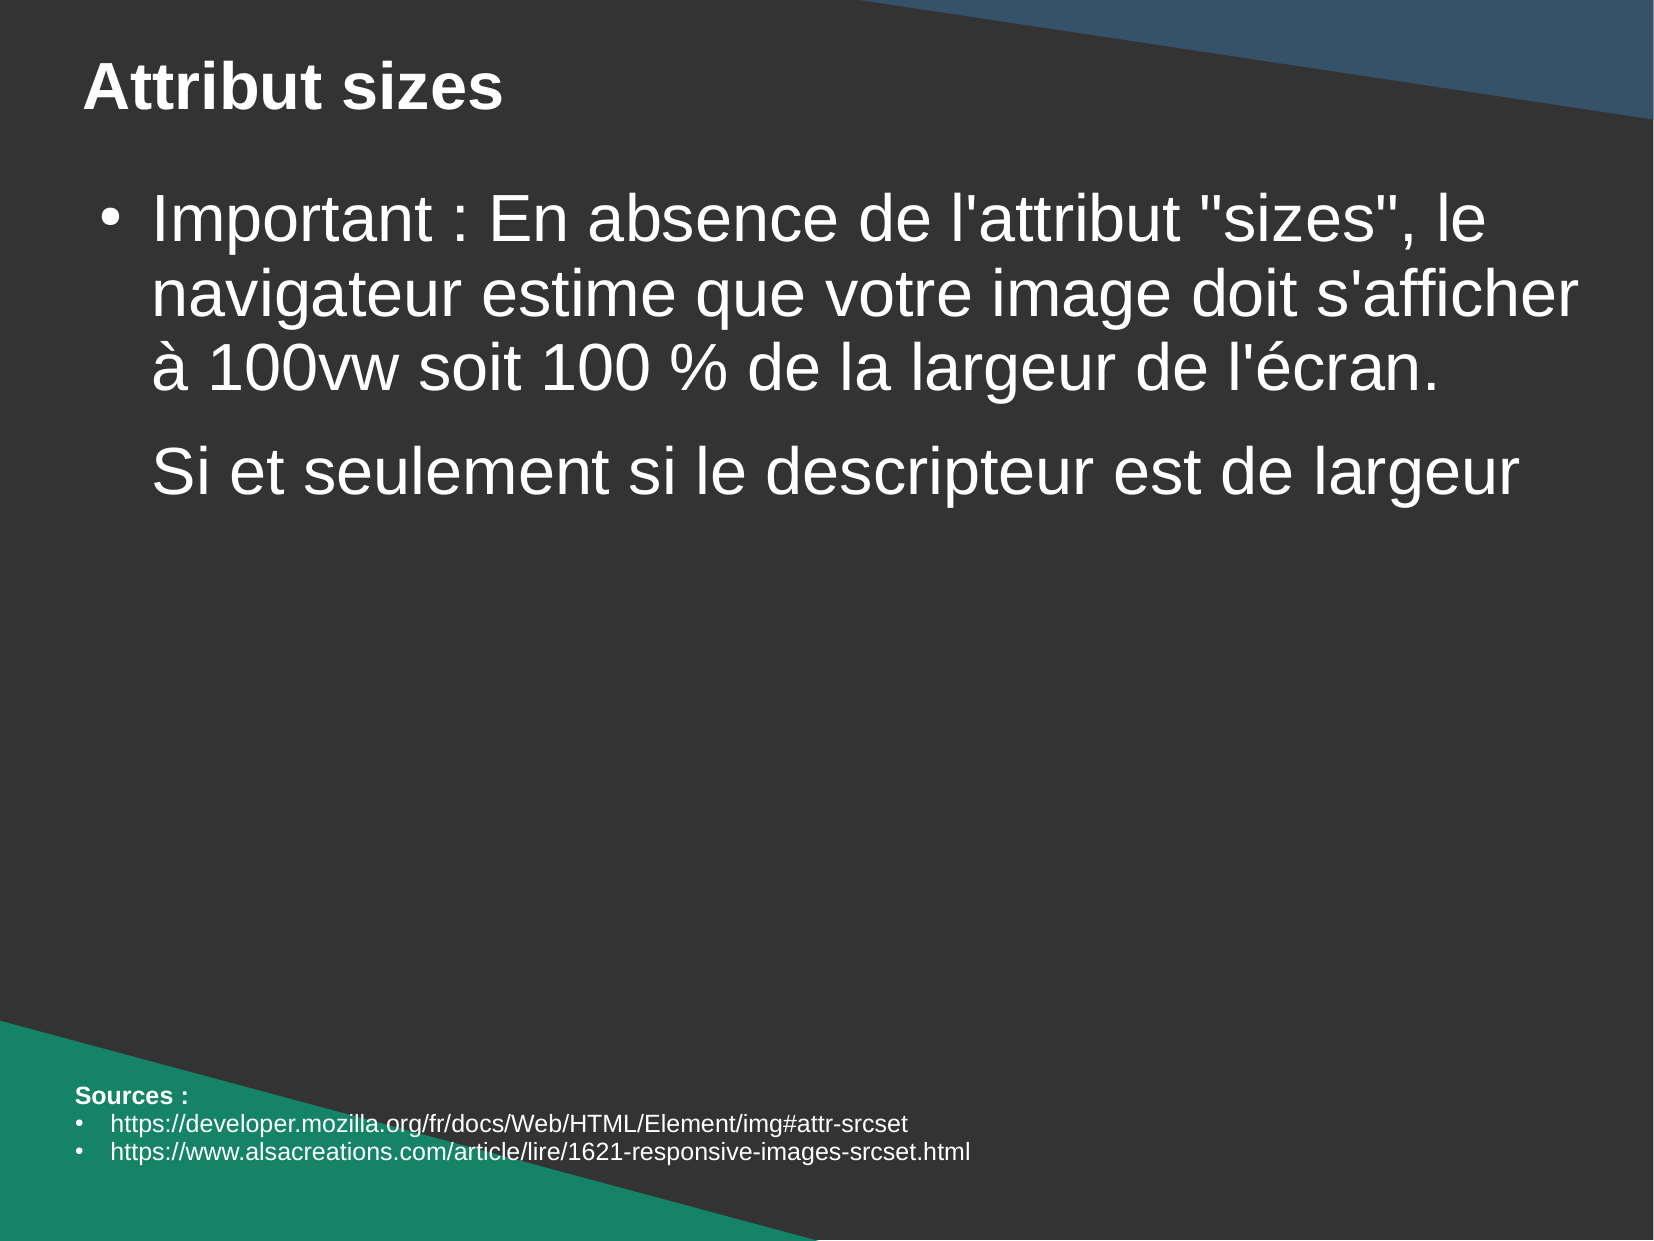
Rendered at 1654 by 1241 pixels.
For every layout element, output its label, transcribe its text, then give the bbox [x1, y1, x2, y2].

text_box [0, 1020, 199, 1241]
text_box [859, 0, 1654, 120]
list Important : En absence de l'attribut "sizes", le navigateur estime que votre image doit s'afficher à 100vw soit 100 % de la largeur de l'écran. Si et seulement si le descripteur est de largeur [80, 180, 1605, 567]
text_box Sources : https://developer.mozilla.org/fr/docs/Web/HTML/Element/img#attr-srcset https://www.alsacreations.com/article/lire/1621-responsive-images-srcset.html [60, 1074, 1546, 1241]
title Attribut sizes [82, 49, 1571, 162]
